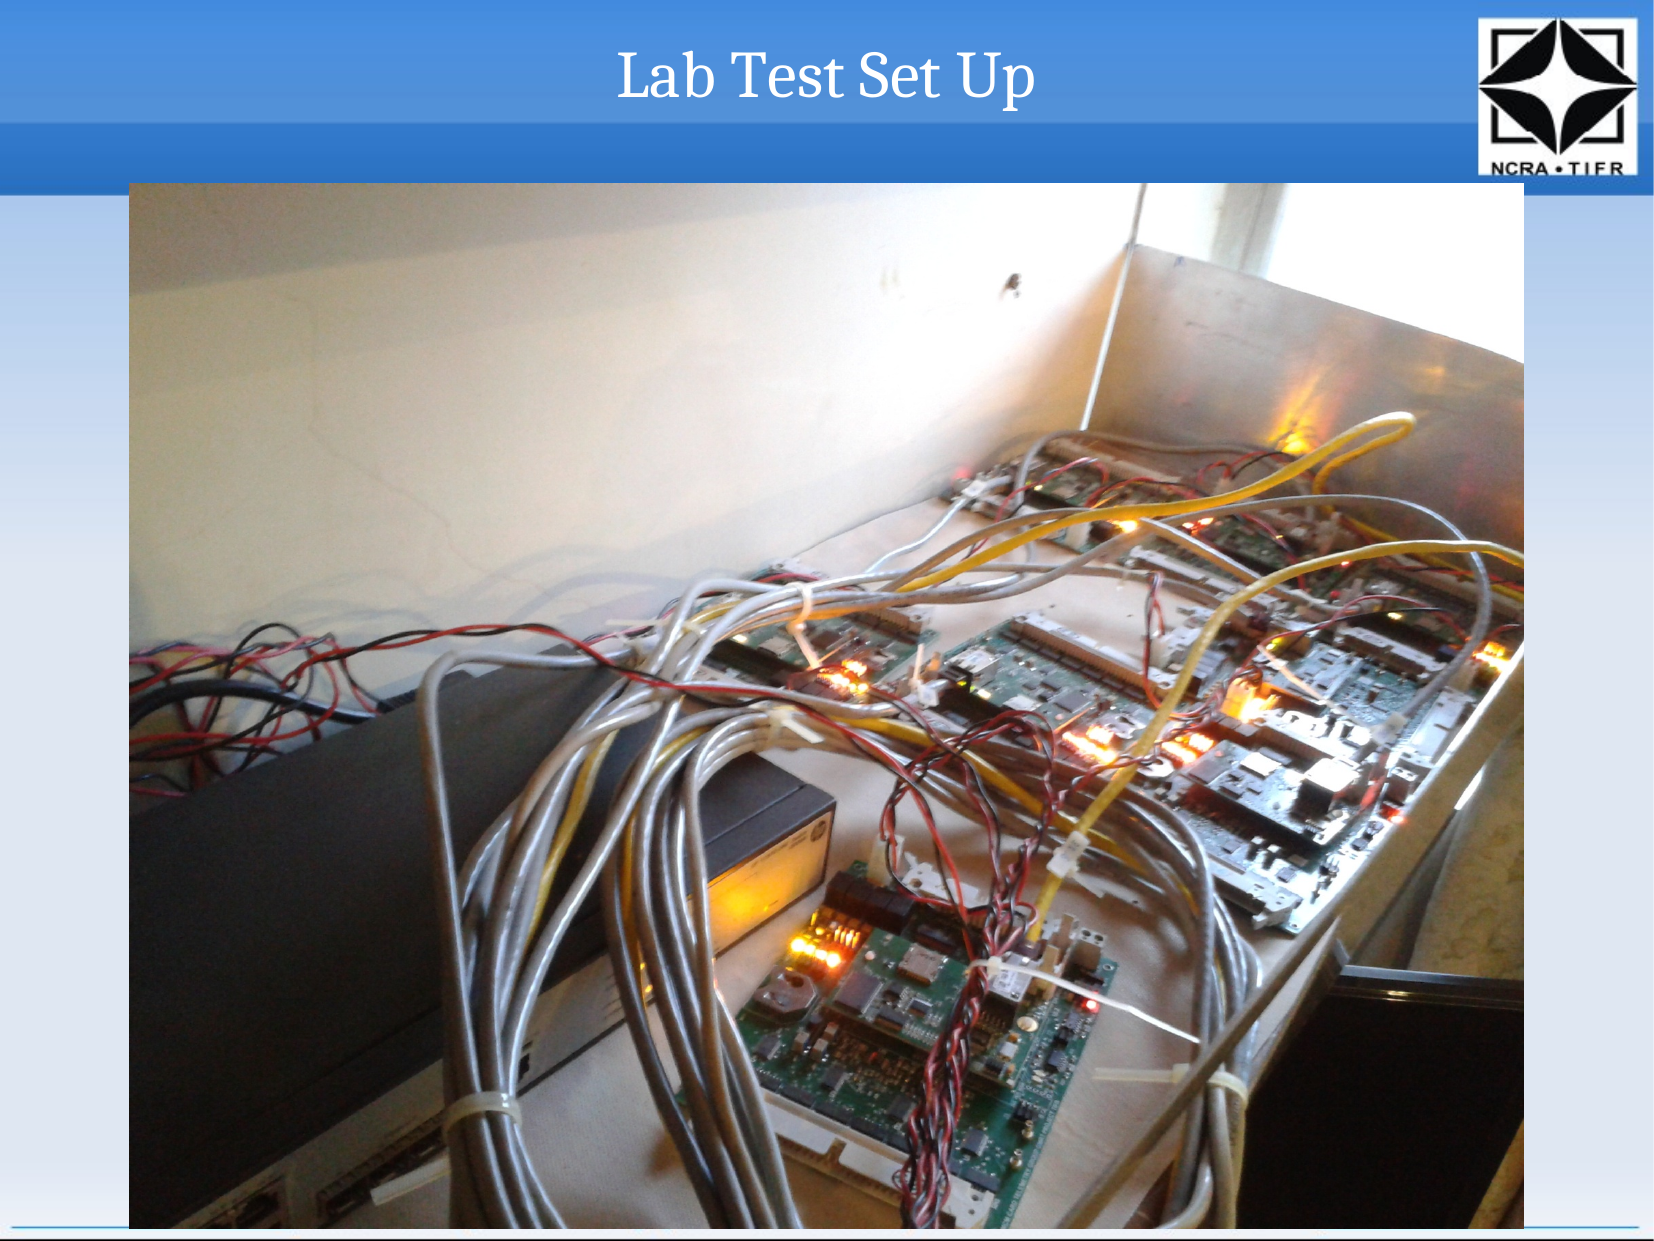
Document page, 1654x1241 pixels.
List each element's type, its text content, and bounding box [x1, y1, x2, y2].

text_box Lab Test Set Up [82, 33, 1571, 113]
picture [0, 0, 1654, 1241]
